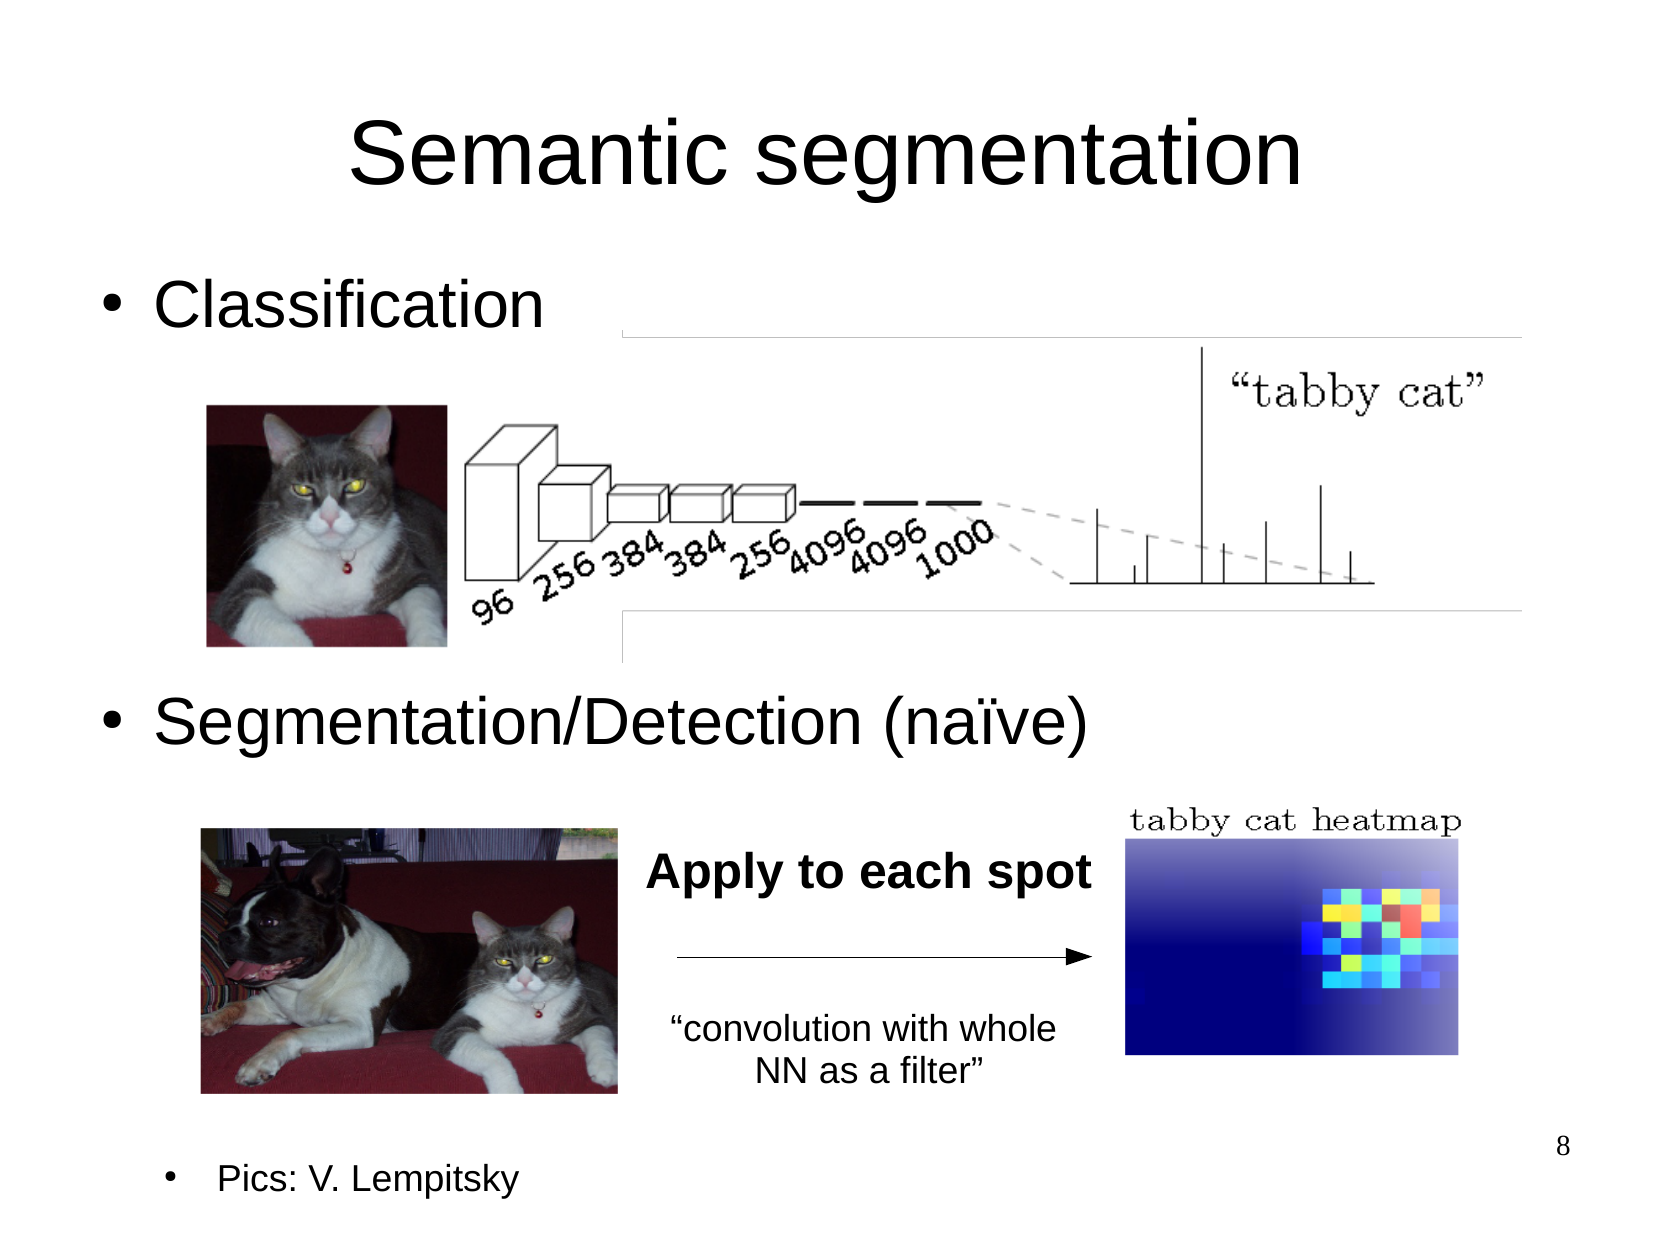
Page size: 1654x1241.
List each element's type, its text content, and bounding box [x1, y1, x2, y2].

picture [170, 778, 624, 1142]
text_box Apply to each spot [630, 836, 1162, 921]
list Classification Segmentation/Detection (naïve) [82, 266, 1571, 986]
text_box [624, 770, 1122, 1164]
picture [177, 330, 1522, 663]
picture [1122, 778, 1493, 1142]
text_box Pics: V. Lempitsky [146, 1157, 598, 1241]
title Semantic segmentation [82, 49, 1571, 257]
text_box “convolution with whole NN as a filter” [655, 999, 1131, 1117]
